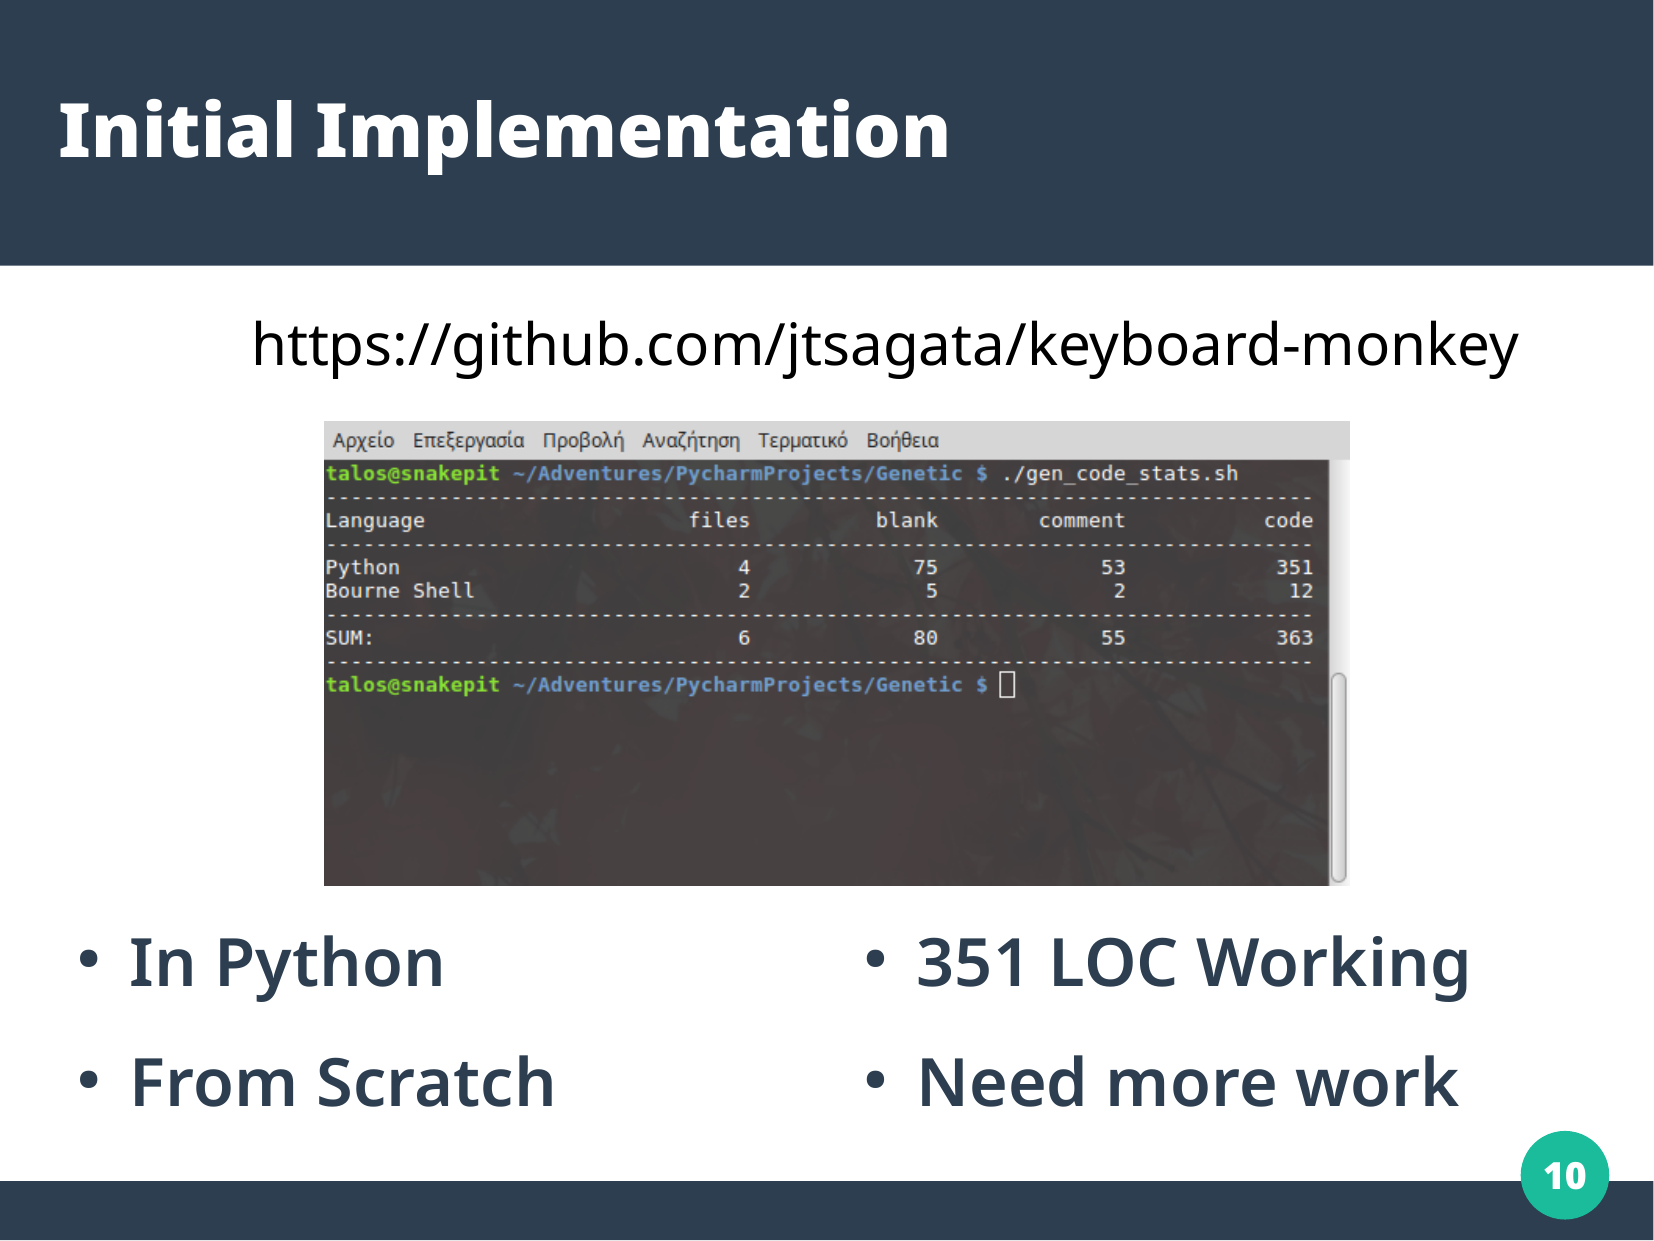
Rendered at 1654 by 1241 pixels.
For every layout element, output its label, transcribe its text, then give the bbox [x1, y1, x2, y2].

title Initial Implementation [59, 49, 1595, 207]
text_box https://github.com/jtsagata/keyboard-monkey [236, 295, 1400, 384]
picture [324, 421, 1350, 886]
list 351 LOC Working Need more work [845, 915, 1596, 1152]
list In Python From Scratch [59, 915, 809, 1152]
